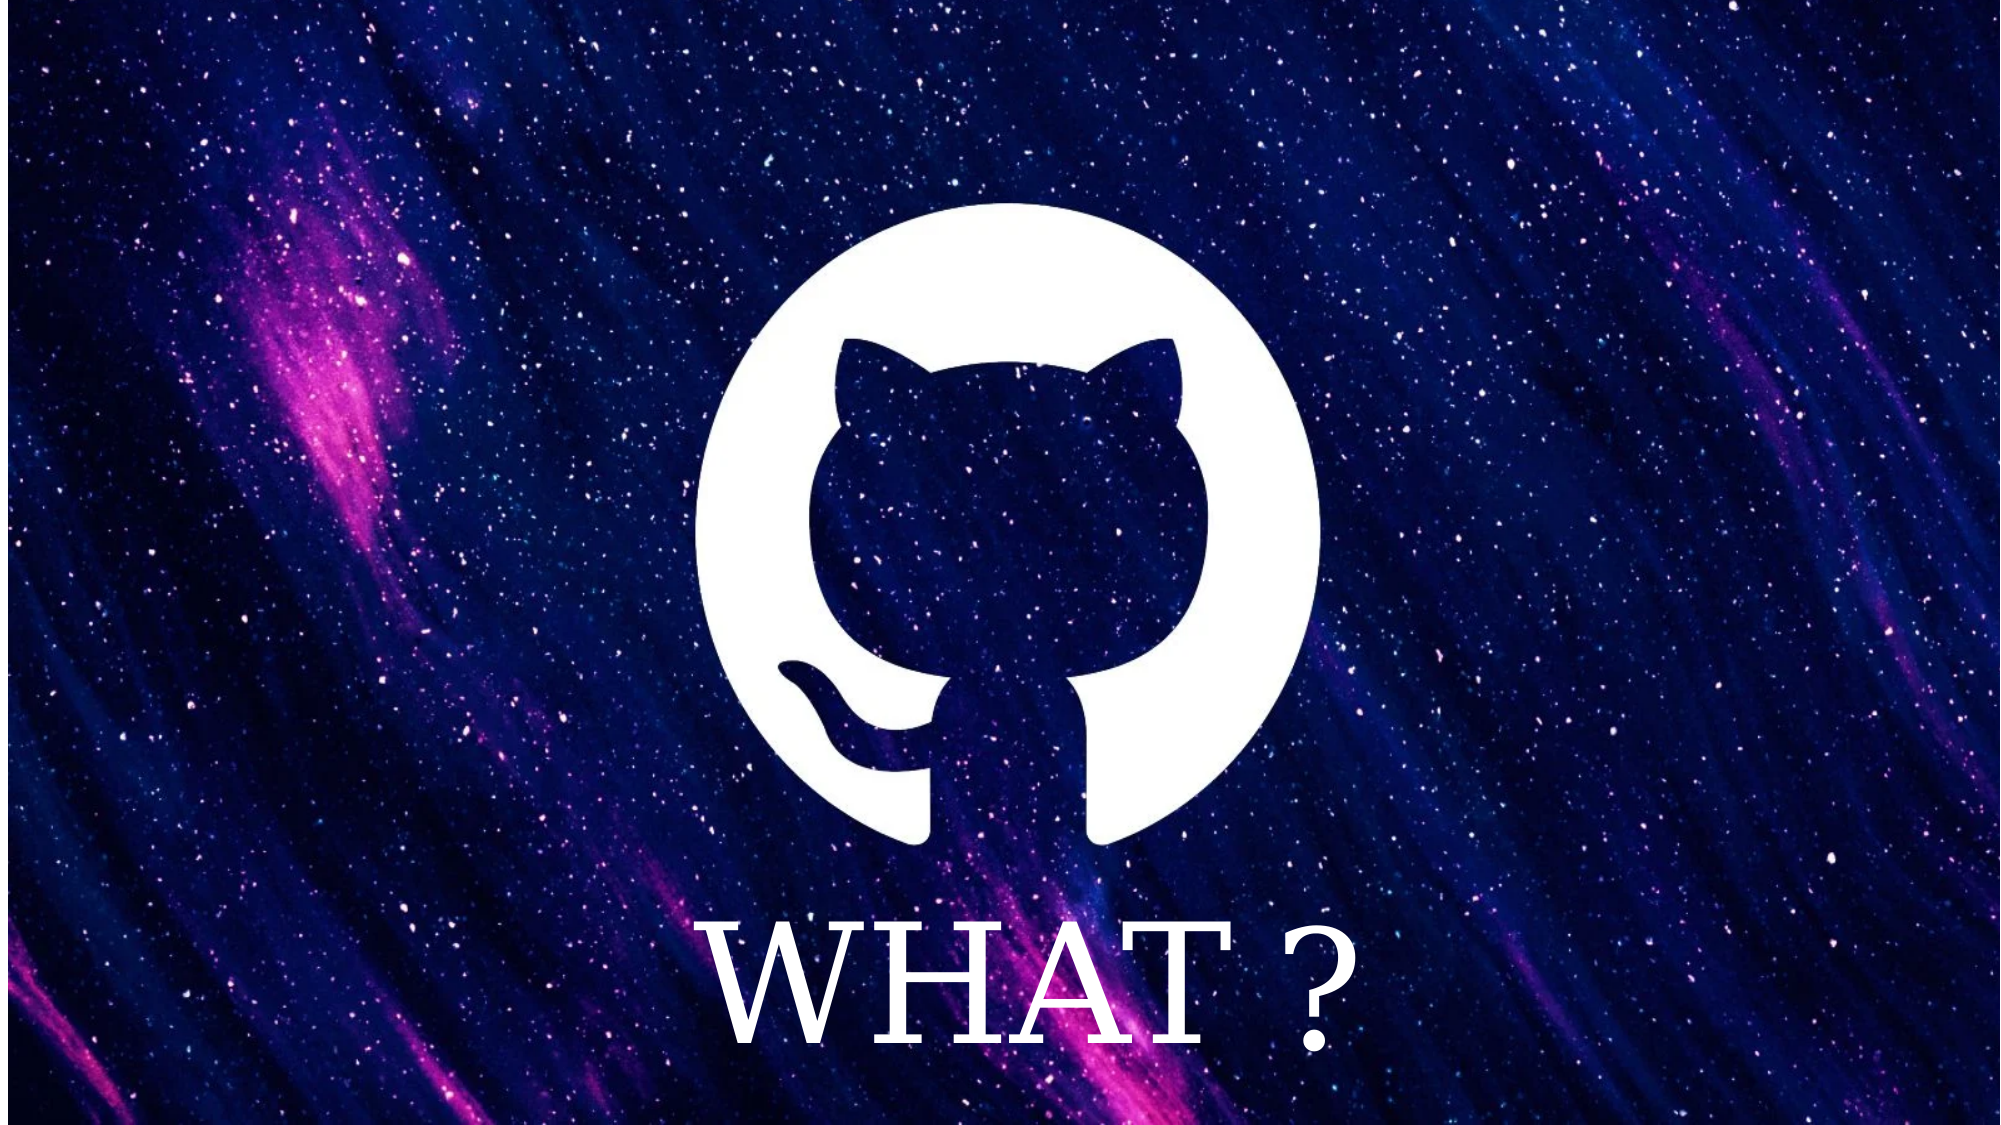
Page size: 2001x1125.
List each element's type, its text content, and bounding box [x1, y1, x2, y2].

picture [8, 0, 2000, 1125]
text_box ? [1259, 875, 1388, 1093]
title WHAT [421, 739, 1536, 1125]
